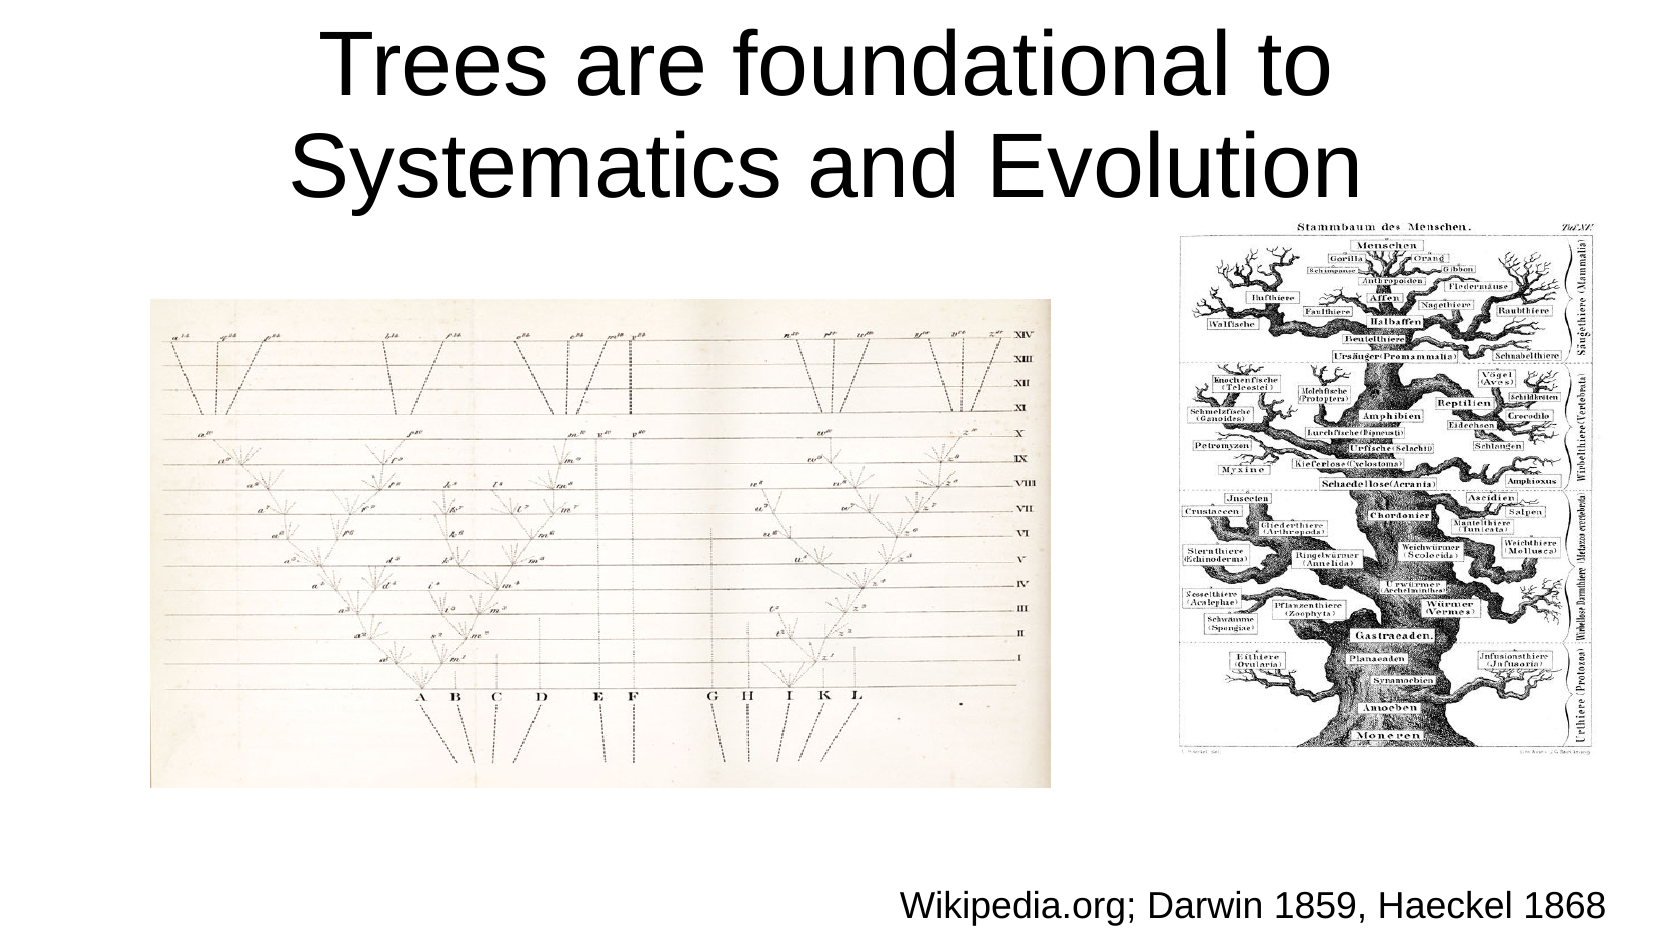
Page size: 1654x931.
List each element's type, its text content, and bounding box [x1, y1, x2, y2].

title Trees are foundational to Systematics and Evolution [82, 12, 1571, 218]
picture [150, 299, 1051, 788]
text_box Wikipedia.org; Darwin 1859, Haeckel 1868 [885, 877, 1638, 931]
picture [1164, 217, 1607, 757]
